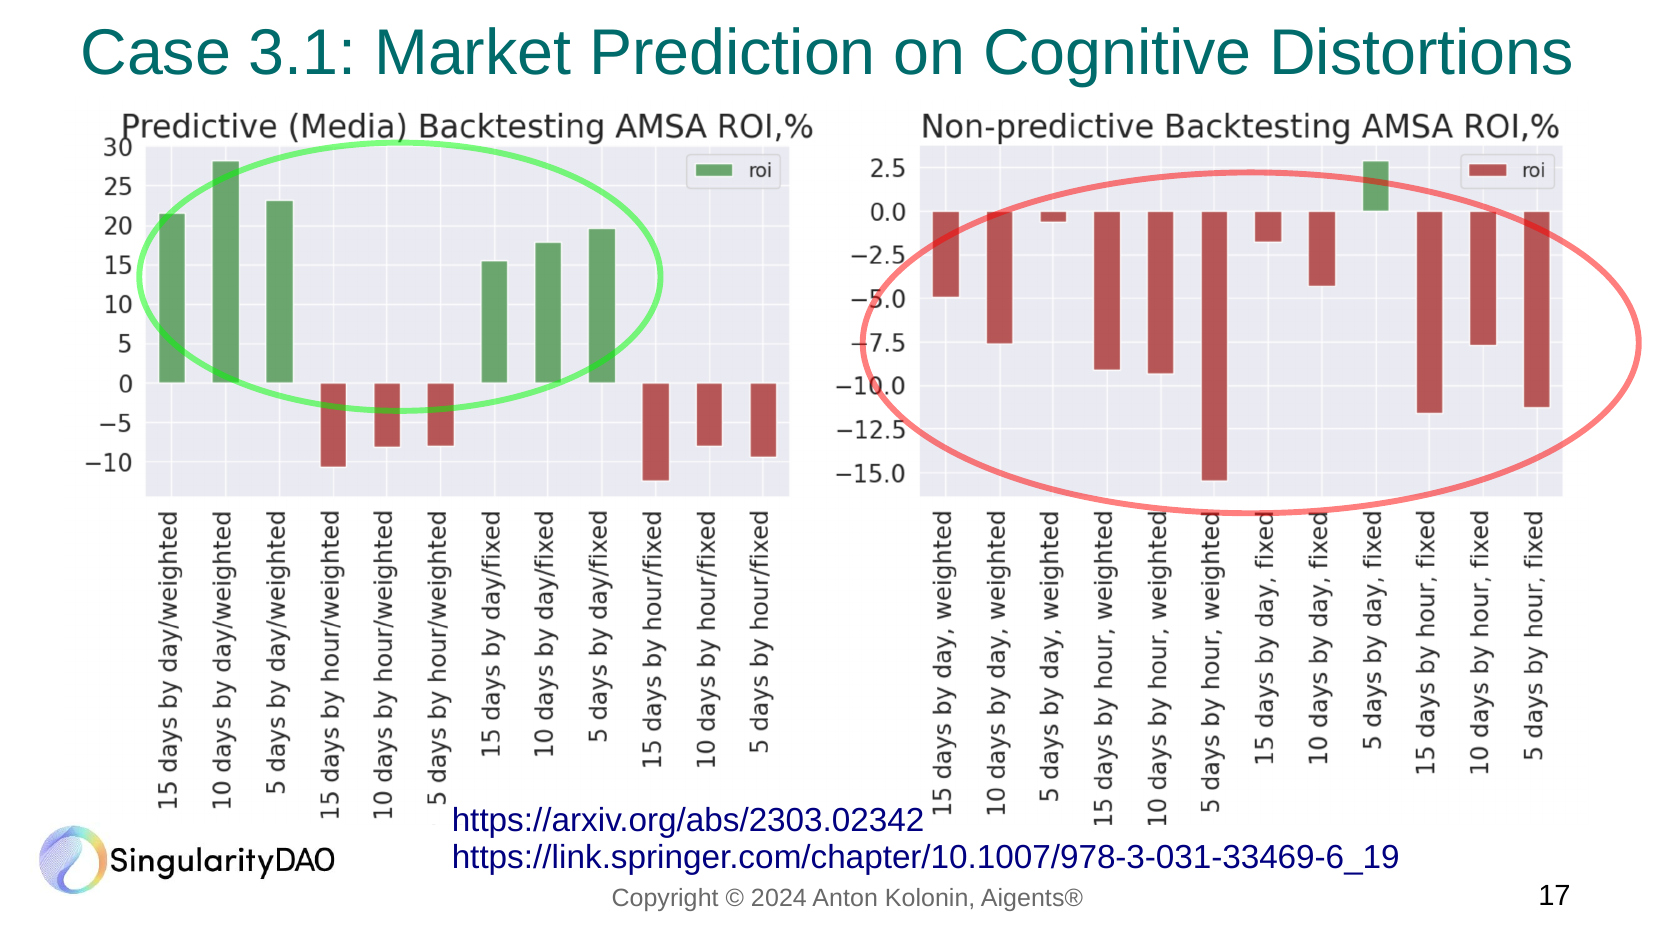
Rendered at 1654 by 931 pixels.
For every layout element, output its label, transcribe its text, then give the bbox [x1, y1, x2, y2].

picture [30, 99, 1589, 897]
text_box https://arxiv.org/abs/2303.02342 https://link.springer.com/chapter/10.1007/978-3-031-33469-6_19 [437, 794, 1417, 884]
text_box Case 3.1: Market Prediction on Cognitive Distortions [0, 0, 1654, 108]
picture [866, 176, 1589, 510]
